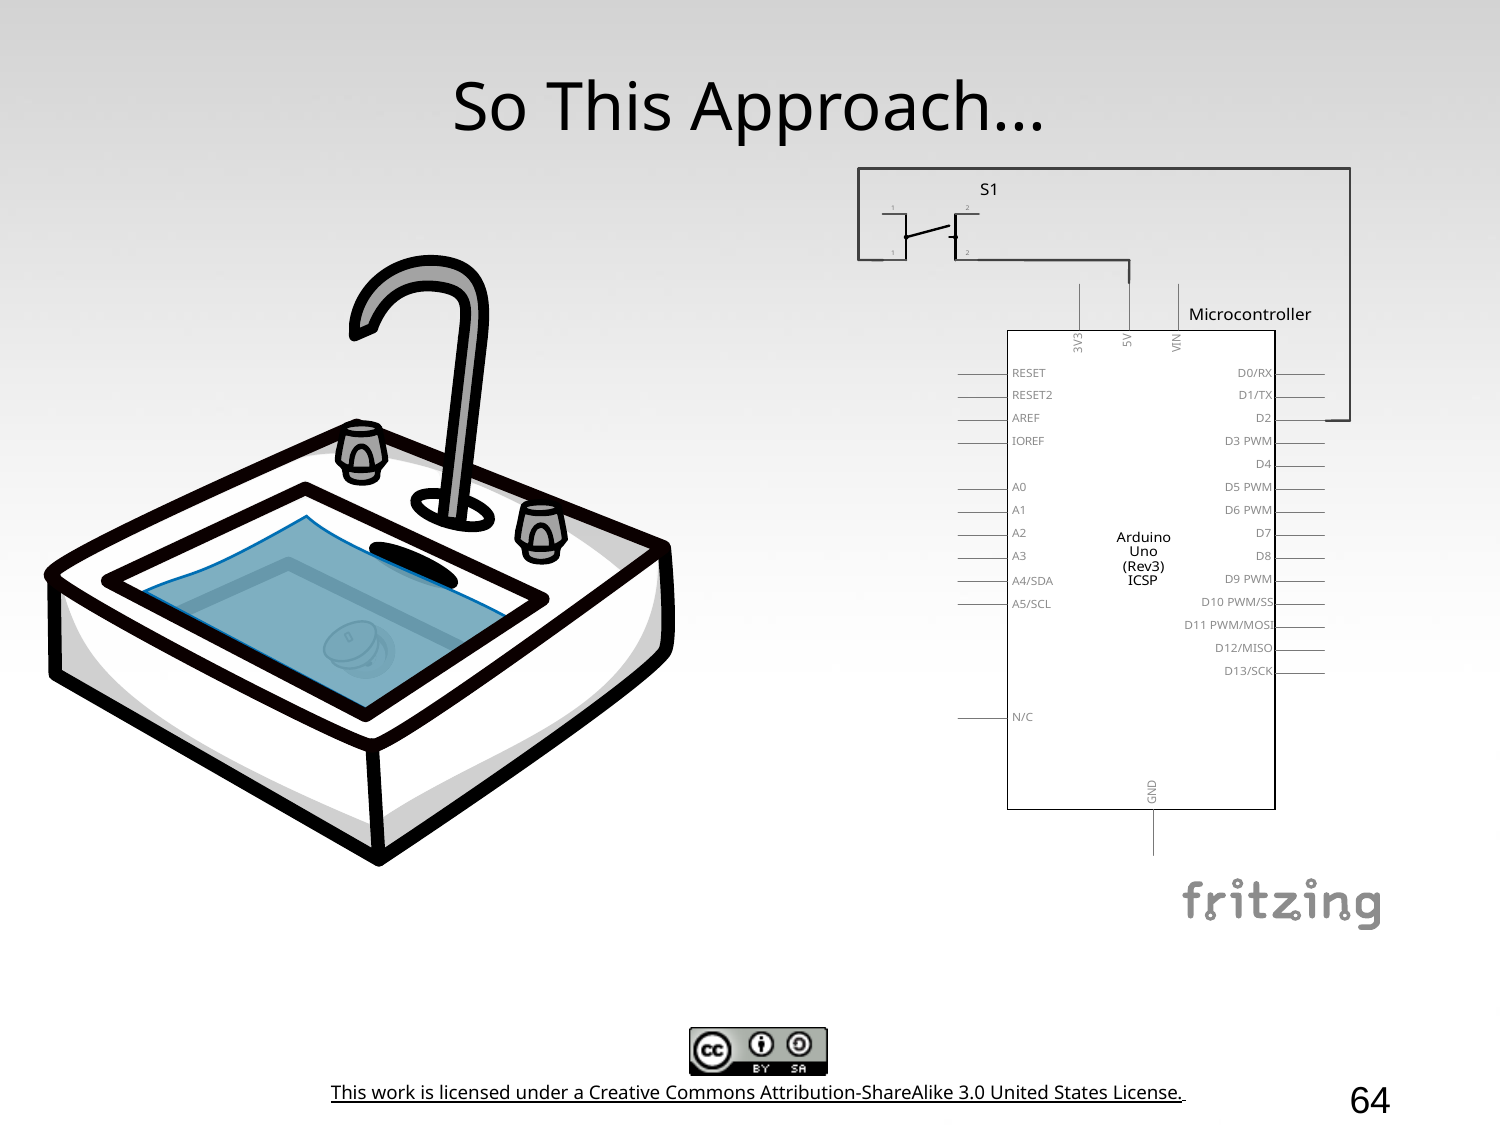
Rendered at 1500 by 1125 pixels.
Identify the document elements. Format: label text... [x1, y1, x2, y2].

title So This Approach... [112, 49, 1388, 238]
picture [0, 0, 1500, 1125]
